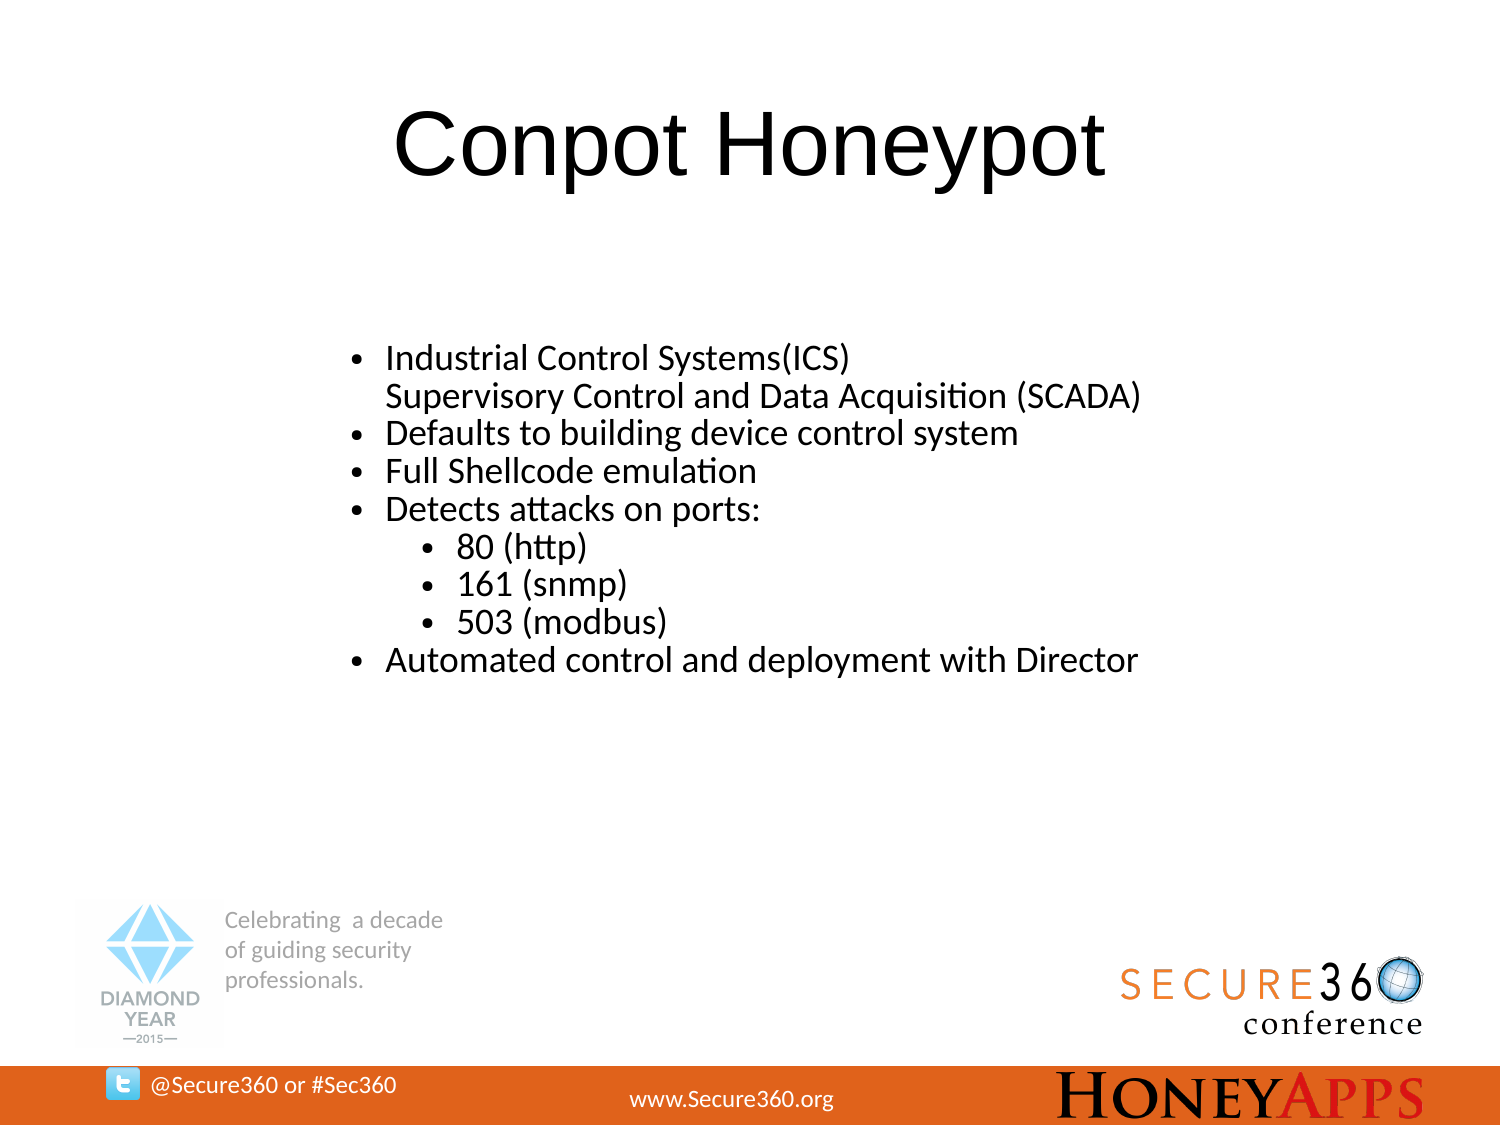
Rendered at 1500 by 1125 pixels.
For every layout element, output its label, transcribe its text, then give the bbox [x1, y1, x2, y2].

title Conpot Honeypot [112, 90, 1388, 198]
picture [106, 1067, 140, 1100]
picture [1004, 956, 1486, 1125]
picture [75, 899, 224, 1048]
text_box Industrial Control Systems(ICS) Supervisory Control and Data Acquisition (SCADA) Defaults to building device control system Full Shellcode emulation Detects attacks on ports: 80 (http) 161 (snmp) 503 (modbus) Automated control and deployment with Director [335, 334, 1165, 872]
